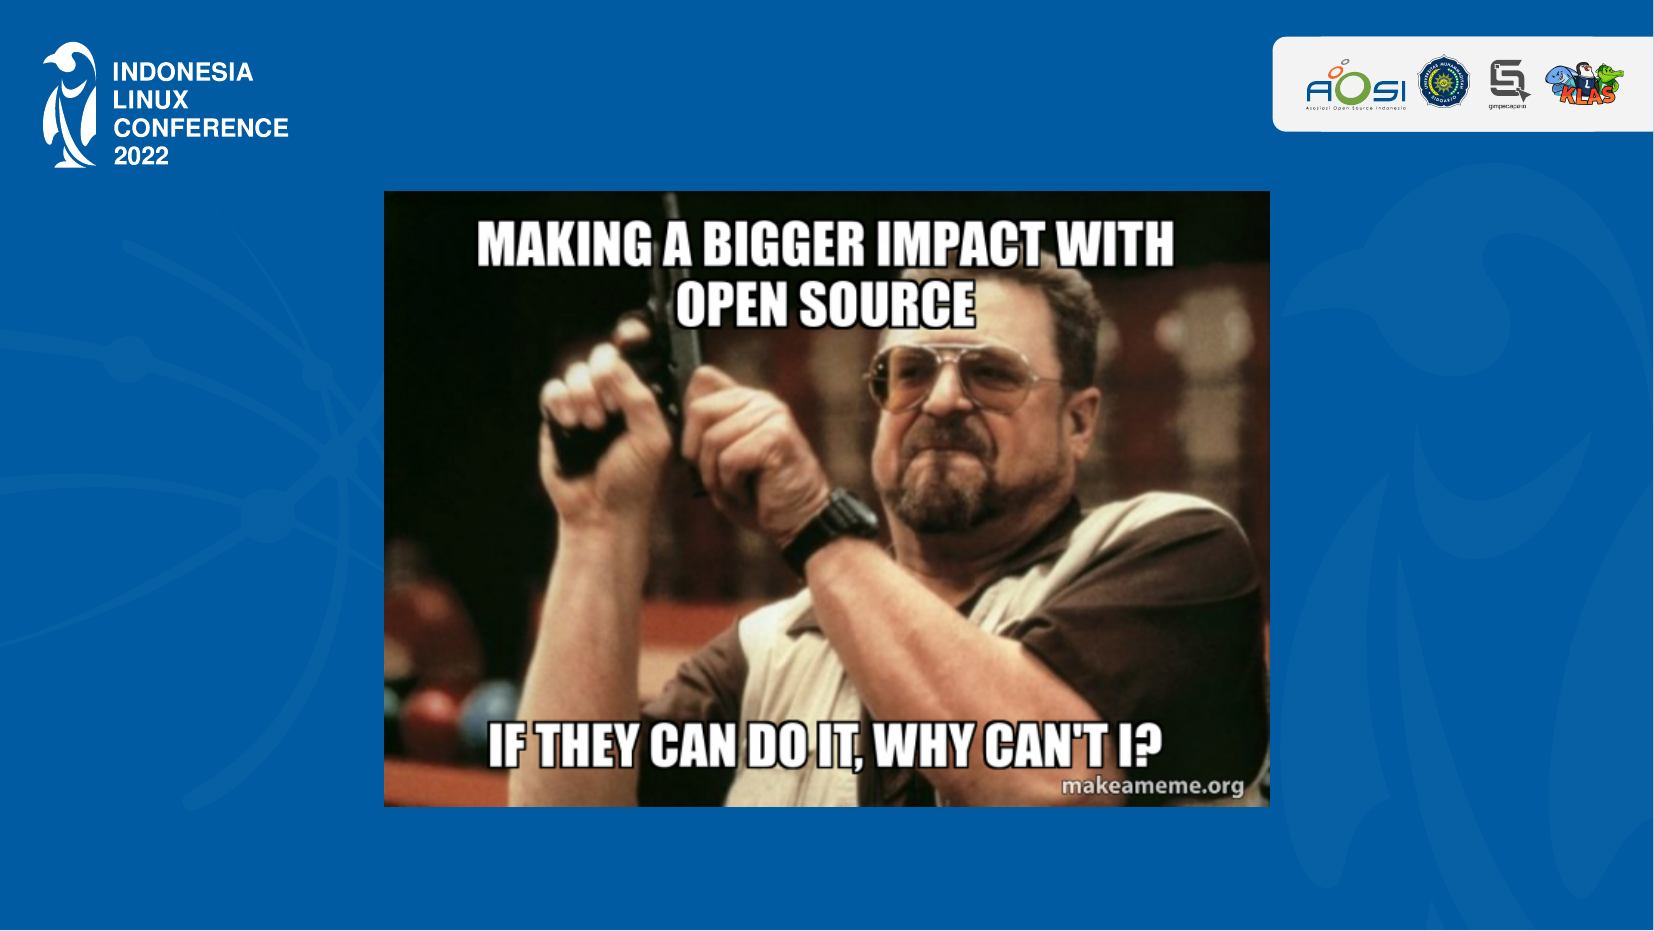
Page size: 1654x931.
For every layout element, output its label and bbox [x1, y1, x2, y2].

picture [384, 191, 1270, 807]
picture [1545, 62, 1624, 105]
picture [1417, 54, 1471, 108]
